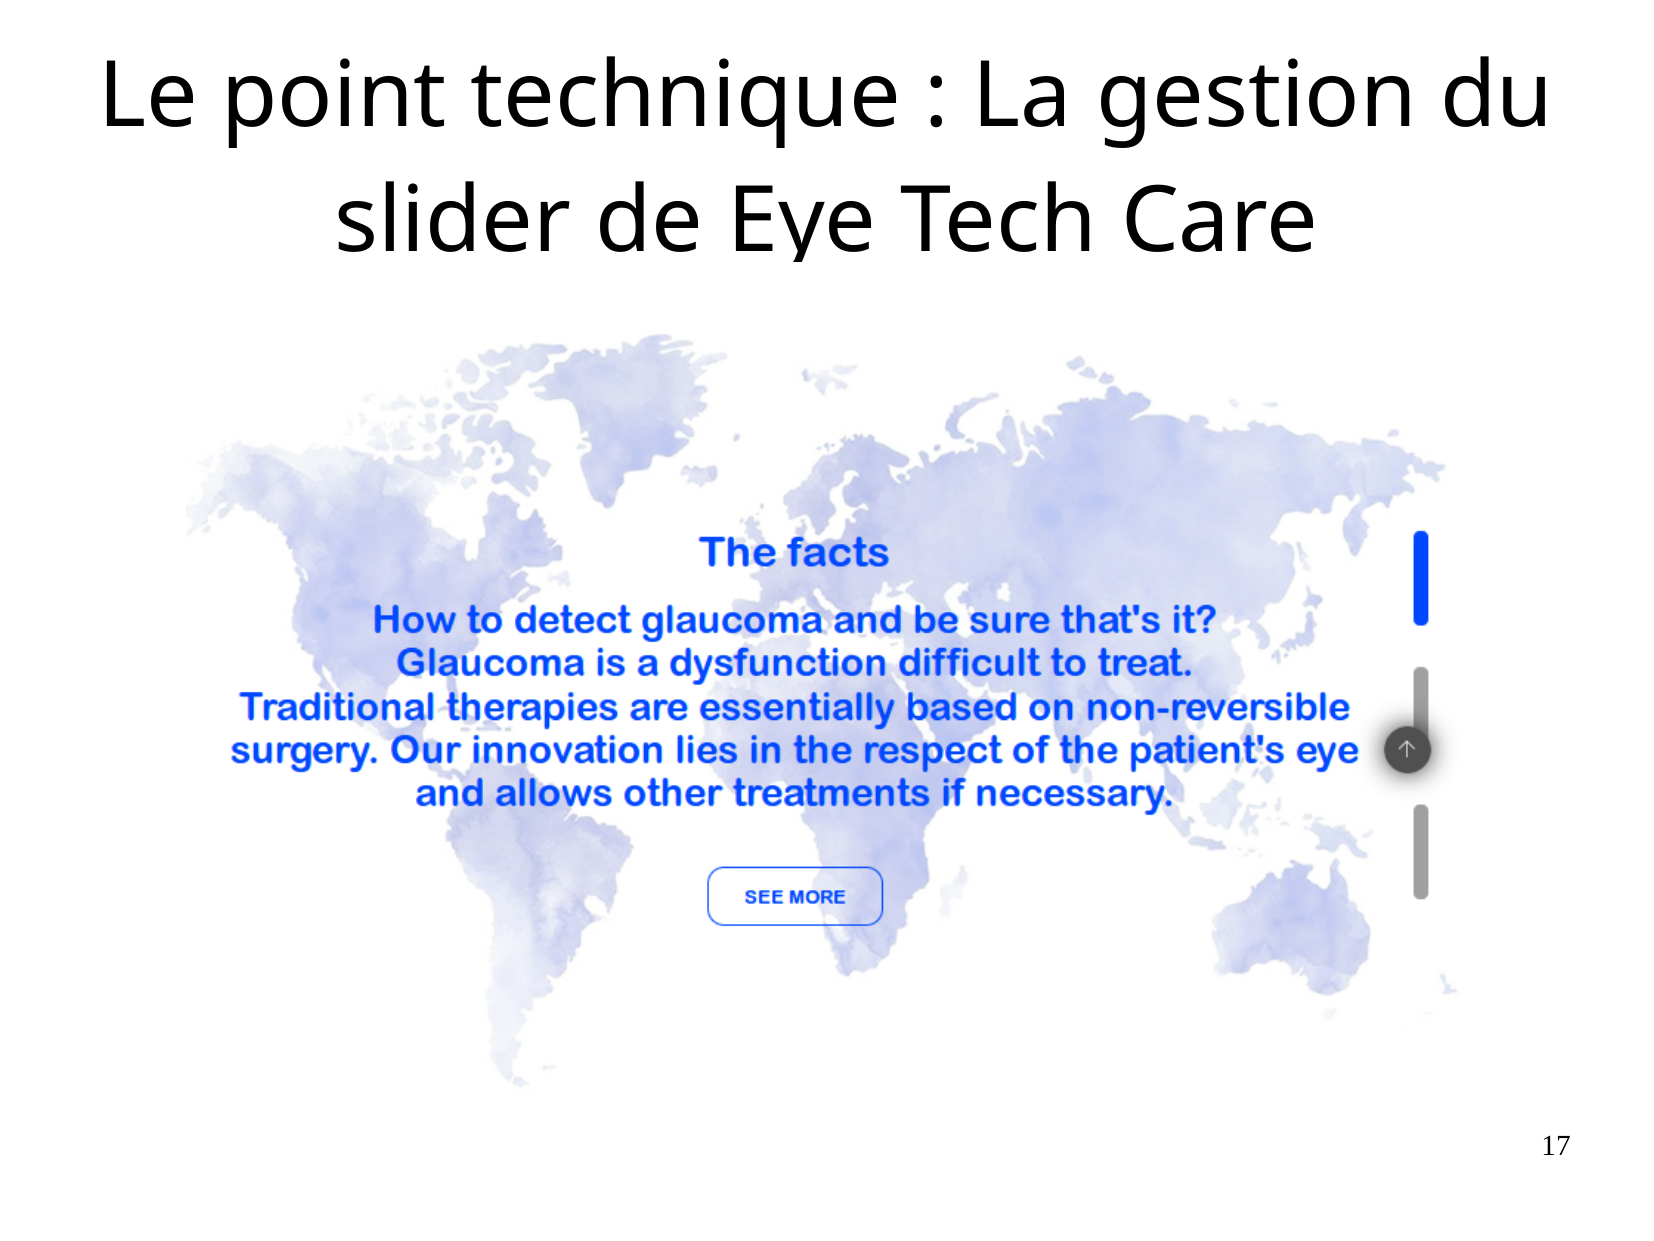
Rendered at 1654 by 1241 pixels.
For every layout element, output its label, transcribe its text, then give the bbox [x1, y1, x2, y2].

picture [186, 262, 1467, 1176]
title Le point technique : La gestion du slider de Eye Tech Care [82, 49, 1571, 257]
